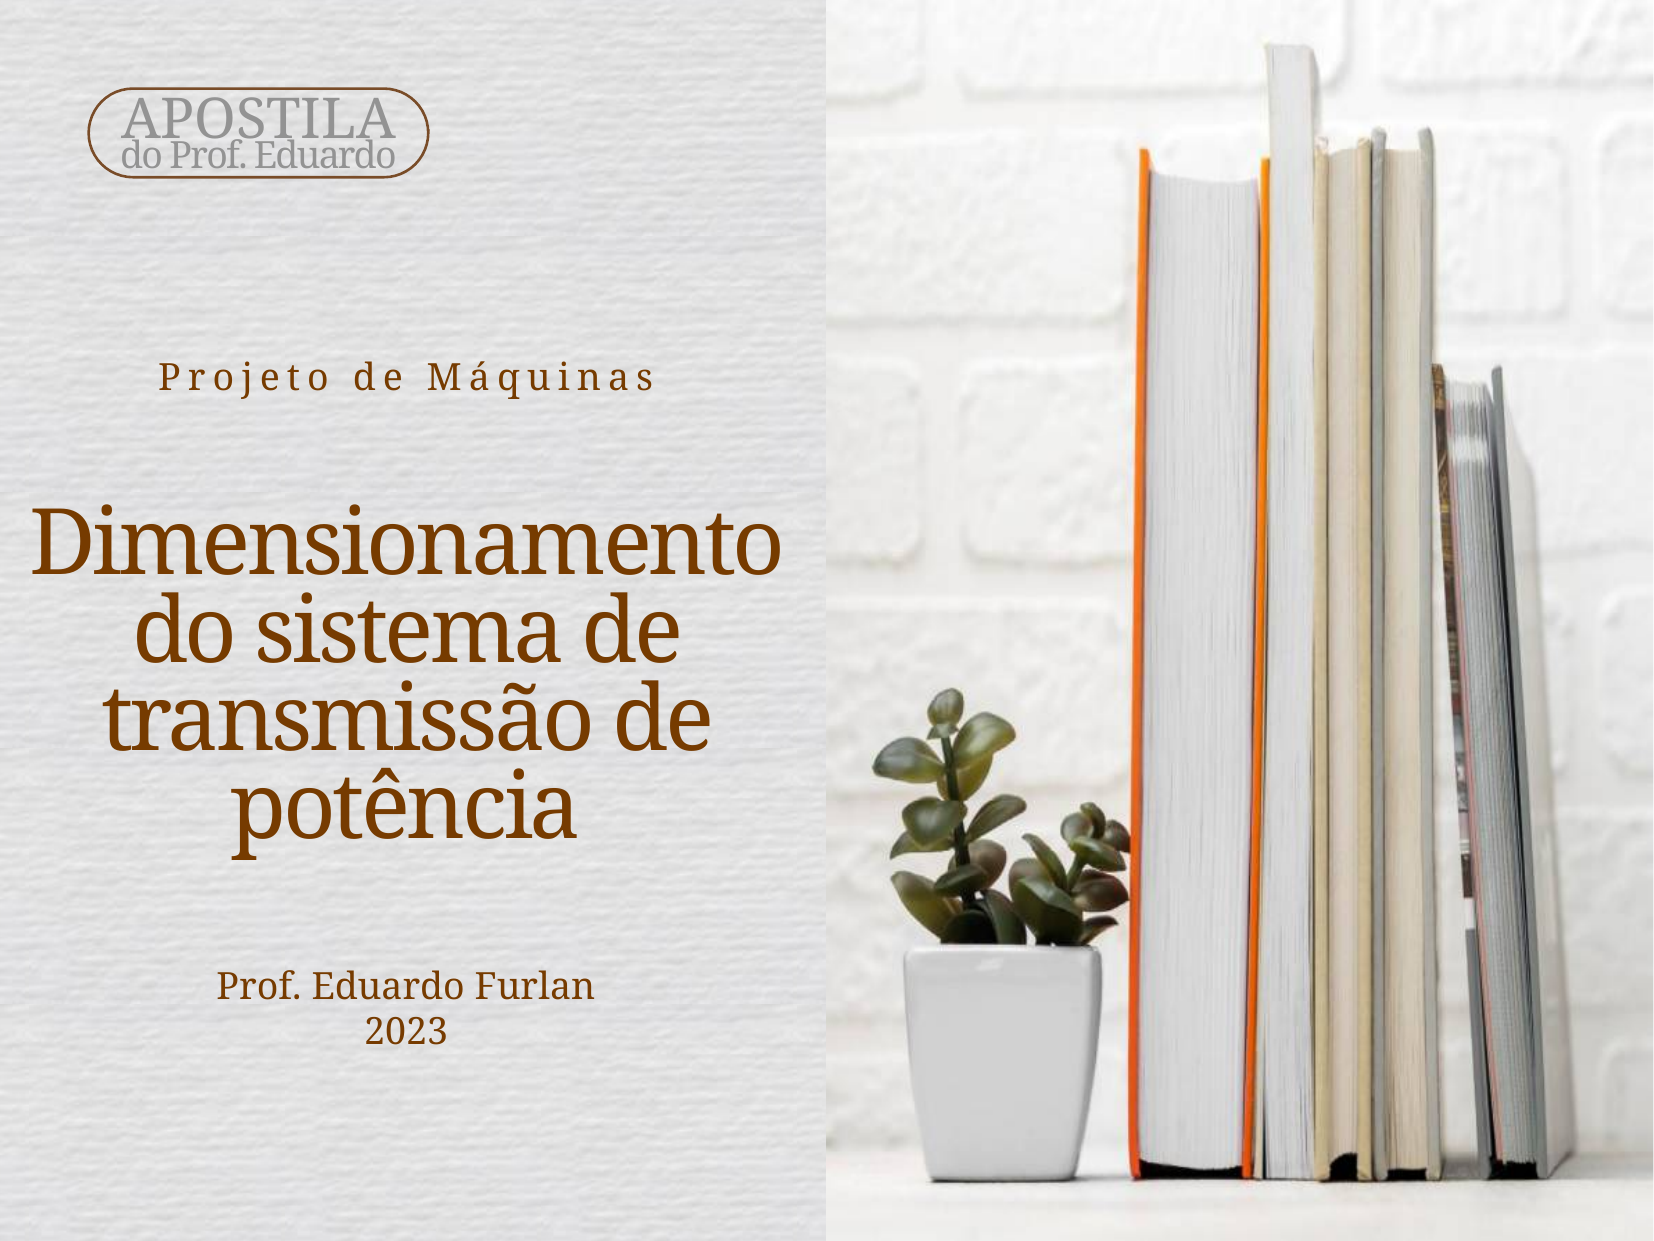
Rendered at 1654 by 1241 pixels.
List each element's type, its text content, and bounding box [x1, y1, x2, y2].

text_box APOSTILA do Prof. Eduardo [88, 88, 429, 178]
text_box Projeto de Máquinas Dimensionamento do sistema de transmissão de potência Prof. Eduardo Furlan 2023 [0, 354, 813, 1060]
picture [826, 0, 1654, 1241]
text_box [0, 0, 826, 1241]
